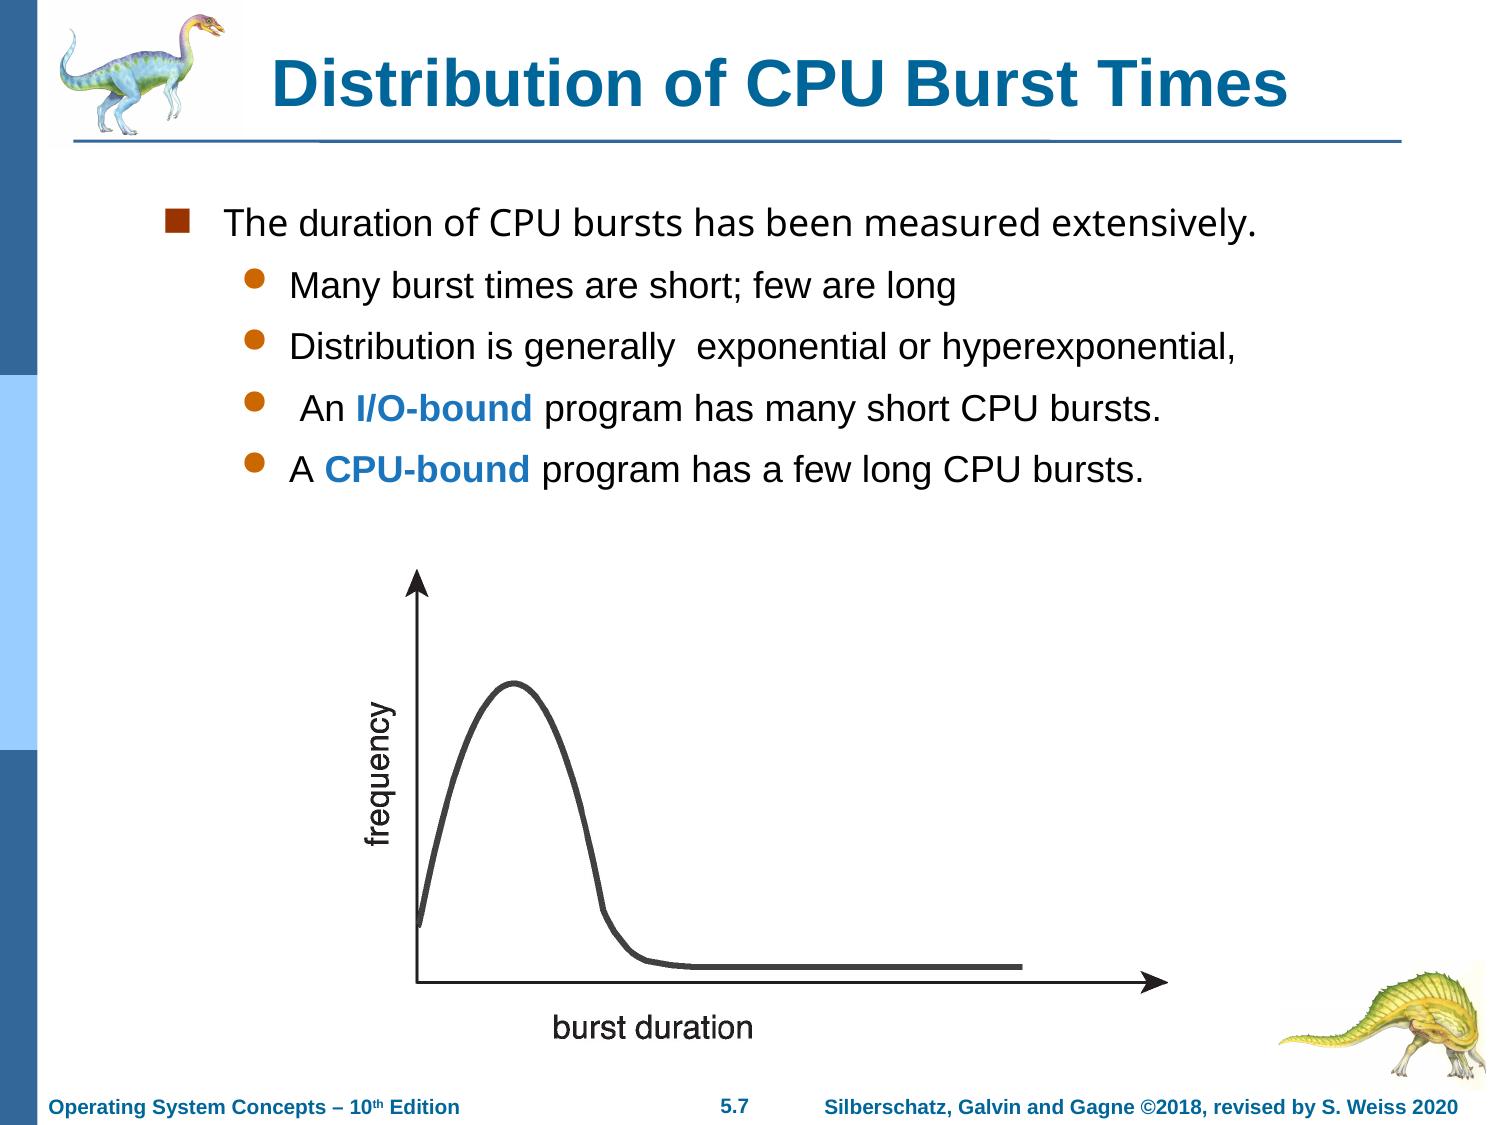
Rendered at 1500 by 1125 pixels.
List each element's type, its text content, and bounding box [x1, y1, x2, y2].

text_box Distribution of CPU Burst Times [137, 33, 1426, 128]
picture [360, 569, 1168, 1054]
picture [1275, 959, 1486, 1090]
picture [46, 0, 243, 149]
text_box The duration of CPU bursts has been measured extensively. Many burst times are short; few are long Distribution is generally exponential or hyperexponential, An I/O-bound program has many short CPU bursts. A CPU-bound program has a few long CPU bursts. [153, 191, 1396, 978]
picture [1141, 1099, 1149, 1104]
